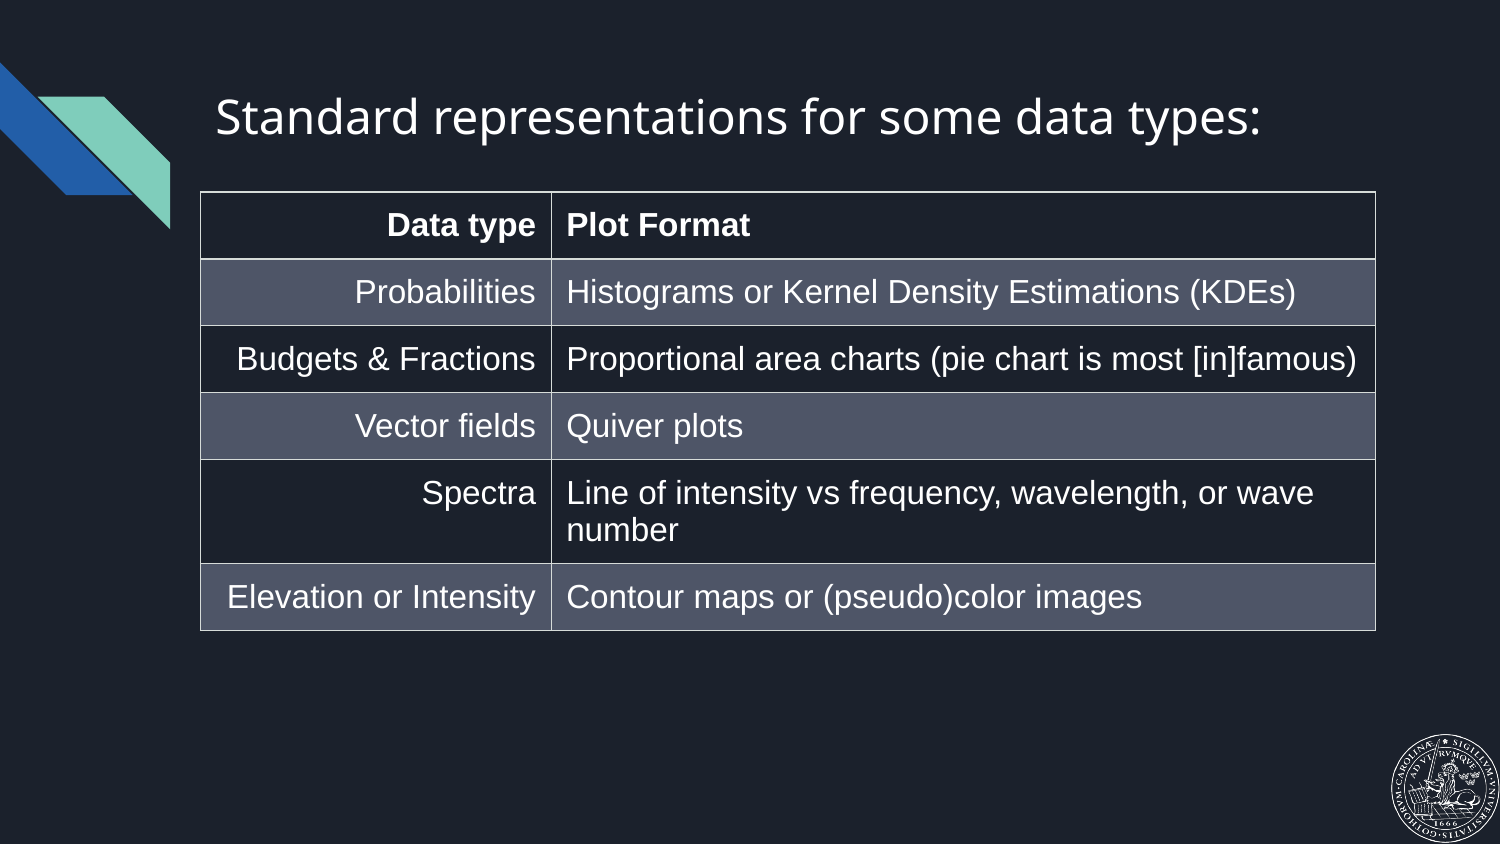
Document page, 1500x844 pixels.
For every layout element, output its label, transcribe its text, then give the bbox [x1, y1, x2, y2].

table_cell Quiver plots [552, 393, 1375, 459]
title Standard representations for some data types: [200, 39, 1360, 183]
table_cell Spectra [201, 460, 551, 563]
table_cell Contour maps or (pseudo)color images [552, 564, 1375, 630]
table_header Data type [201, 193, 551, 258]
picture [1382, 724, 1500, 844]
table_cell Budgets & Fractions [201, 326, 551, 392]
table_header Plot Format [552, 193, 1375, 258]
table_cell Histograms or Kernel Density Estimations (KDEs) [552, 260, 1375, 325]
table_cell Vector fields [201, 393, 551, 459]
table_cell Probabilities [201, 260, 551, 325]
table_cell Elevation or Intensity [201, 564, 551, 630]
table_cell Line of intensity vs frequency, wavelength, or wave number [552, 460, 1375, 563]
table_cell Proportional area charts (pie chart is most [in]famous) [552, 326, 1375, 392]
